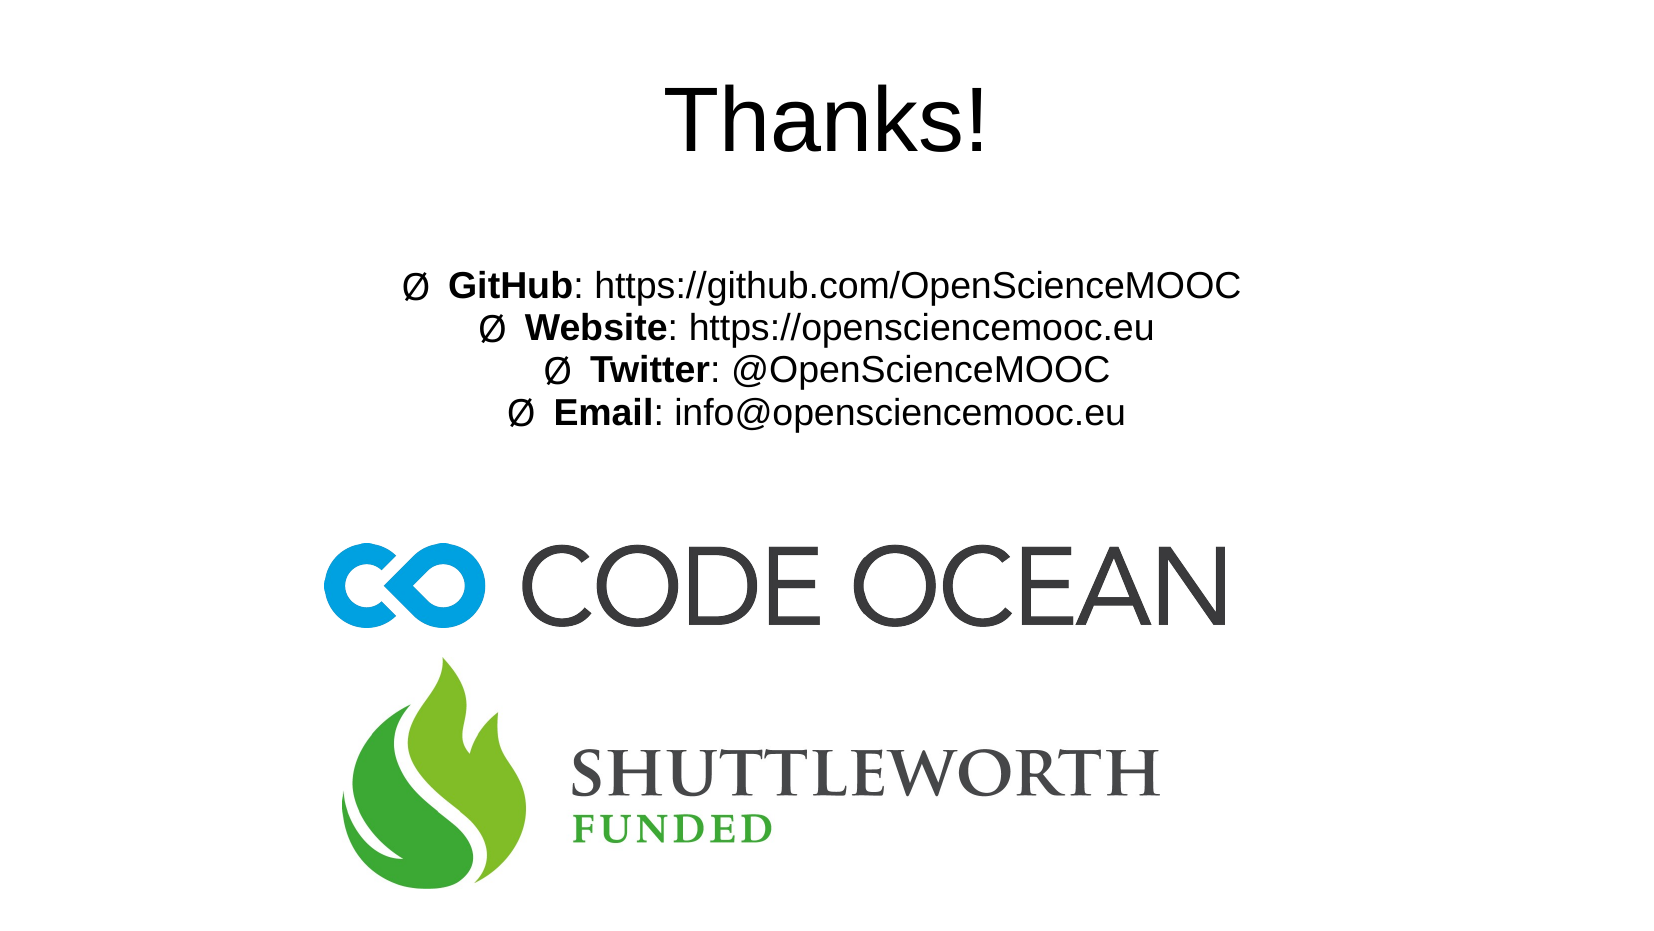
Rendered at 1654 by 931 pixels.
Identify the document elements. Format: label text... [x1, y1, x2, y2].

text_box GitHub: https://github.com/OpenScienceMOOC Website: https://opensciencemooc.eu Twitter: @OpenScienceMOOC Email: info@opensciencemooc.eu [384, 257, 1270, 315]
title Thanks! [82, 37, 1571, 193]
picture [324, 543, 359, 578]
picture [414, 565, 464, 607]
picture [346, 543, 436, 628]
picture [324, 593, 357, 628]
picture [342, 657, 1160, 889]
picture [451, 543, 1225, 628]
